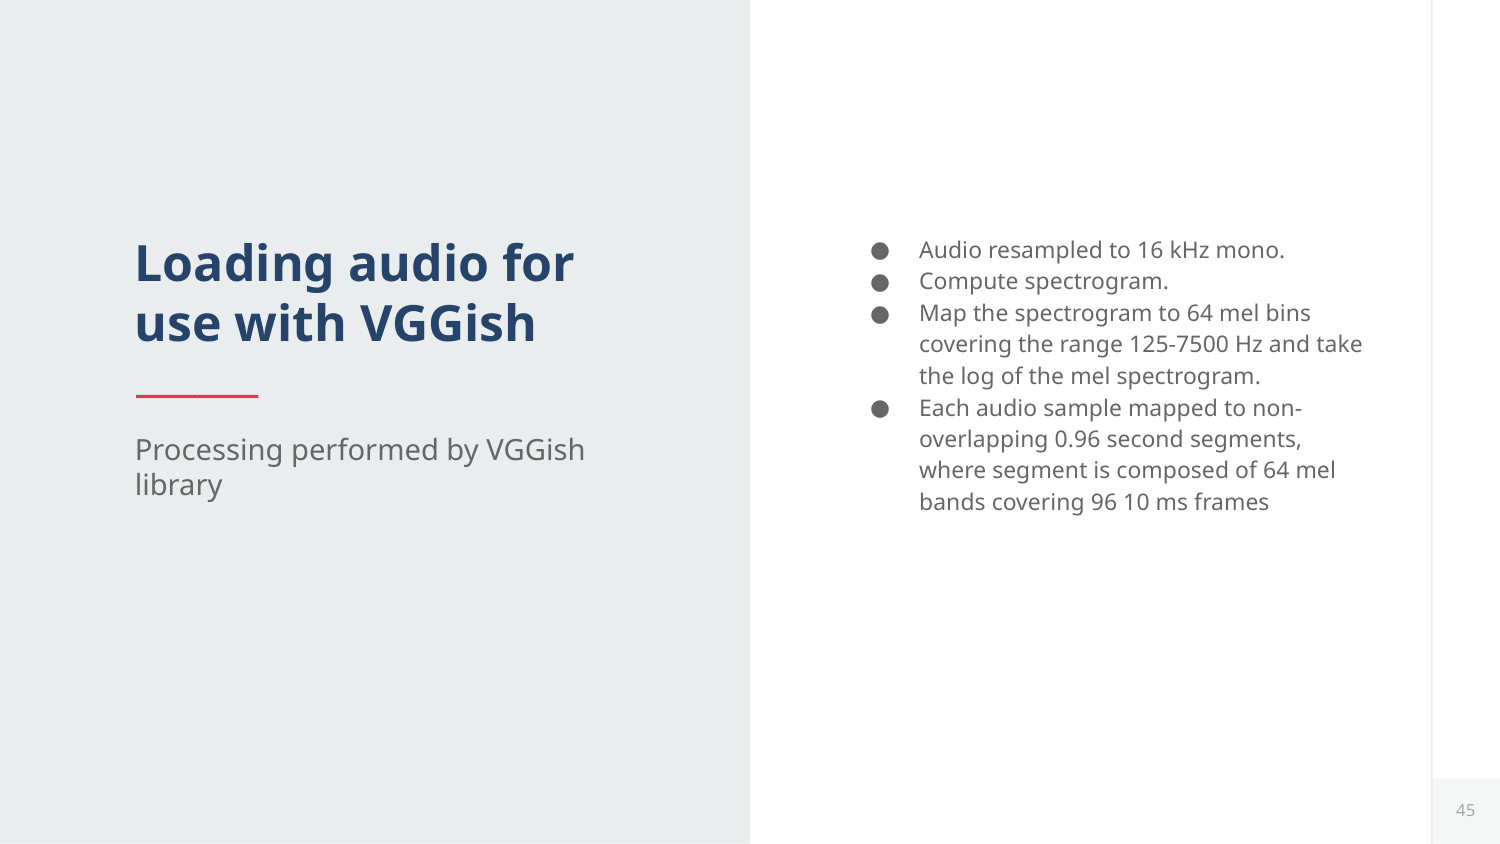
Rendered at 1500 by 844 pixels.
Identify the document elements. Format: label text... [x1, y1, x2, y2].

subtitle Processing performed by VGGish library [119, 416, 662, 541]
title Loading audio for use with VGGish [119, 216, 662, 416]
list Audio resampled to 16 kHz mono. Compute spectrogram. Map the spectrogram to 64 mel bins covering the range 125-7500 Hz and take the log of the mel spectrogram. Each audio sample mapped to non-overlapping 0.96 second segments, where segment is composed of 64 mel bands covering 96 10 ms frames [829, 216, 1383, 713]
slide_number <number> [1400, 779, 1491, 844]
